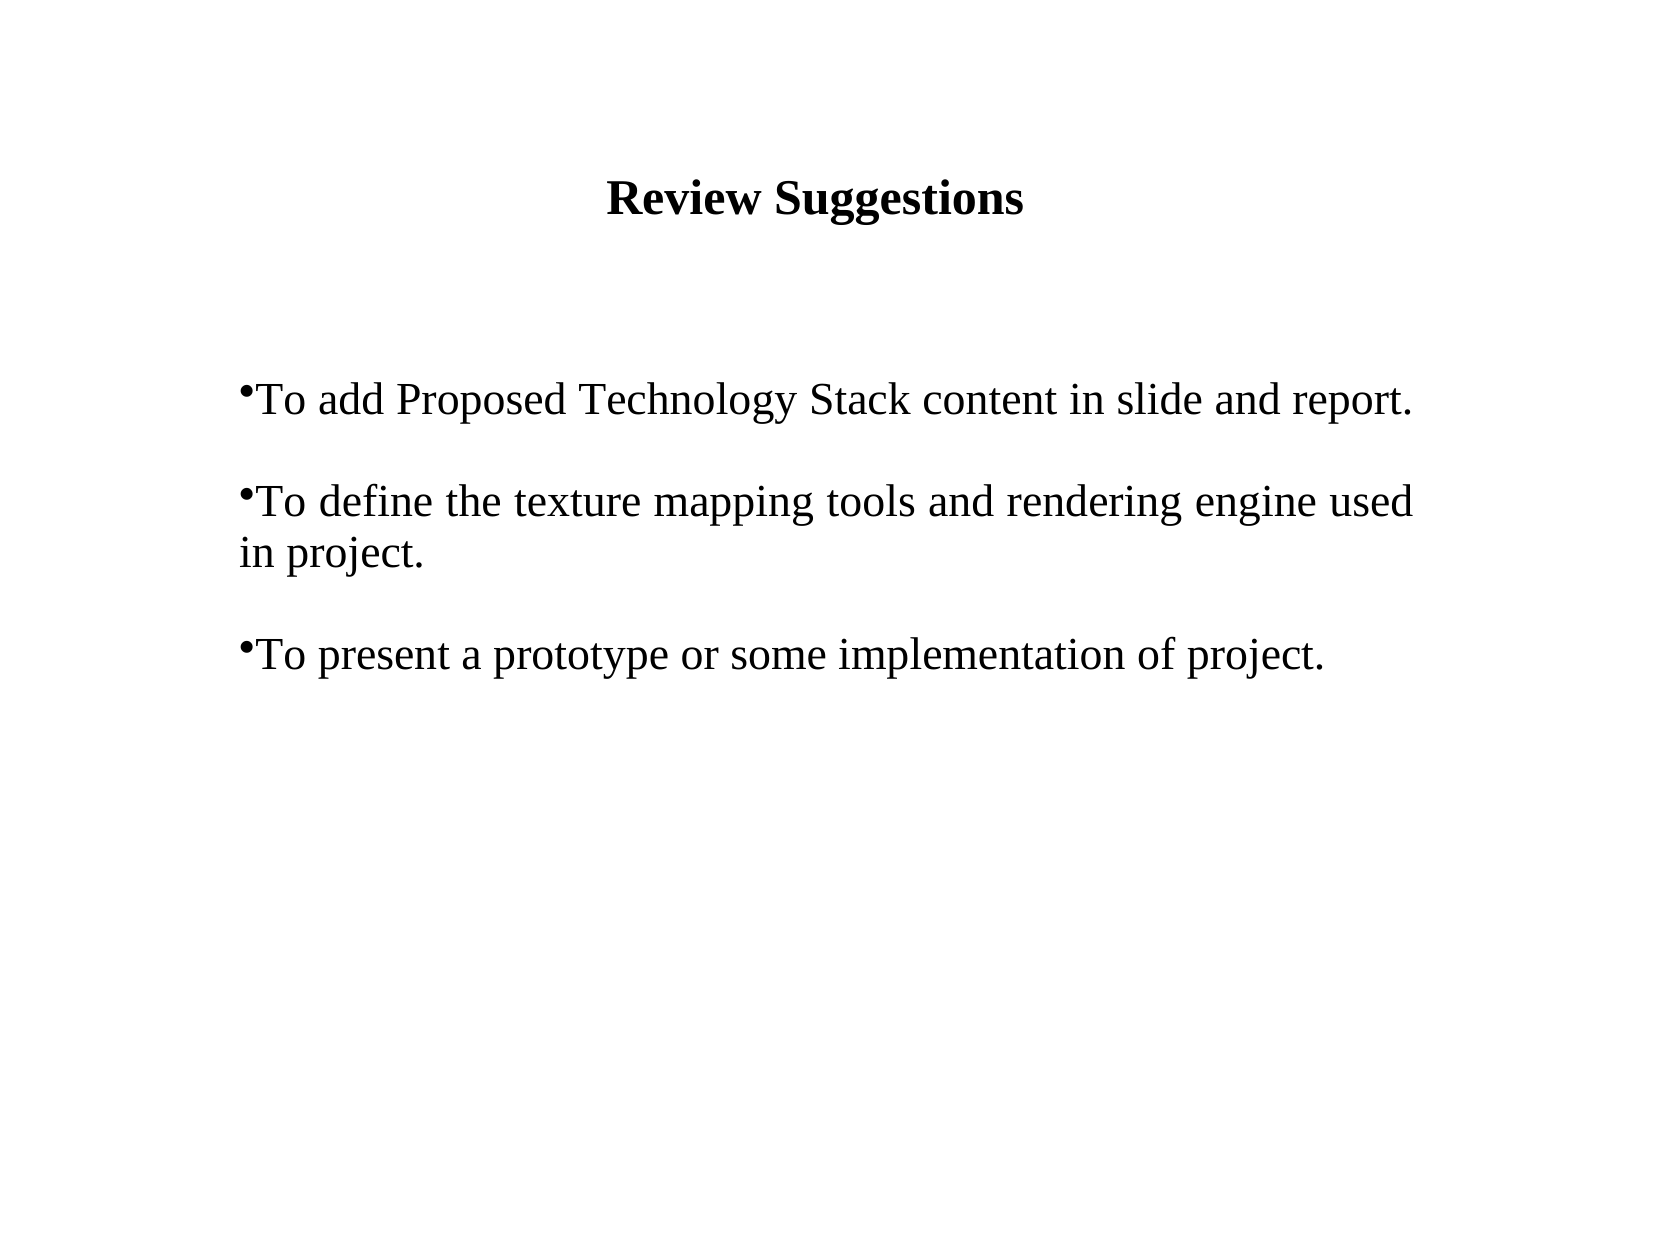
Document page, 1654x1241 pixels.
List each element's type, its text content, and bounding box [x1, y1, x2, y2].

text_box To add Proposed Technology Stack content in slide and report. To define the texture mapping tools and rendering engine used in project. To present a prototype or some implementation of project. [224, 366, 1430, 739]
title Review Suggestions [71, 94, 1560, 302]
